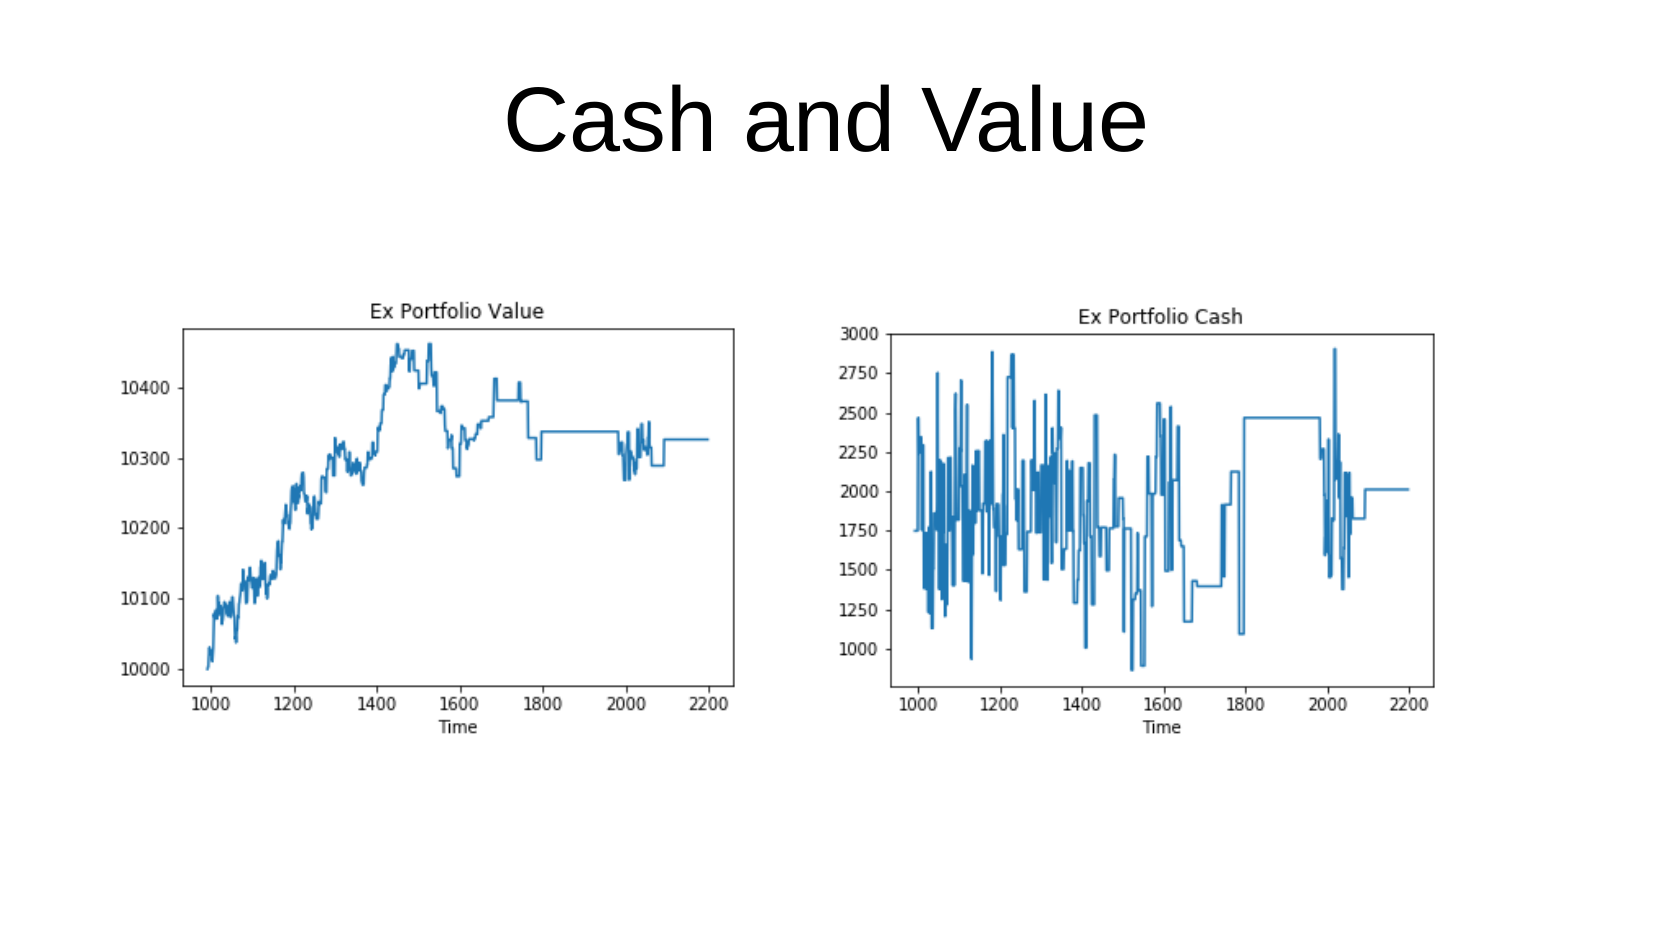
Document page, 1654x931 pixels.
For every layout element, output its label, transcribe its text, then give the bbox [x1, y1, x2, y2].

title Cash and Value [82, 37, 1571, 193]
picture [94, 271, 1503, 745]
